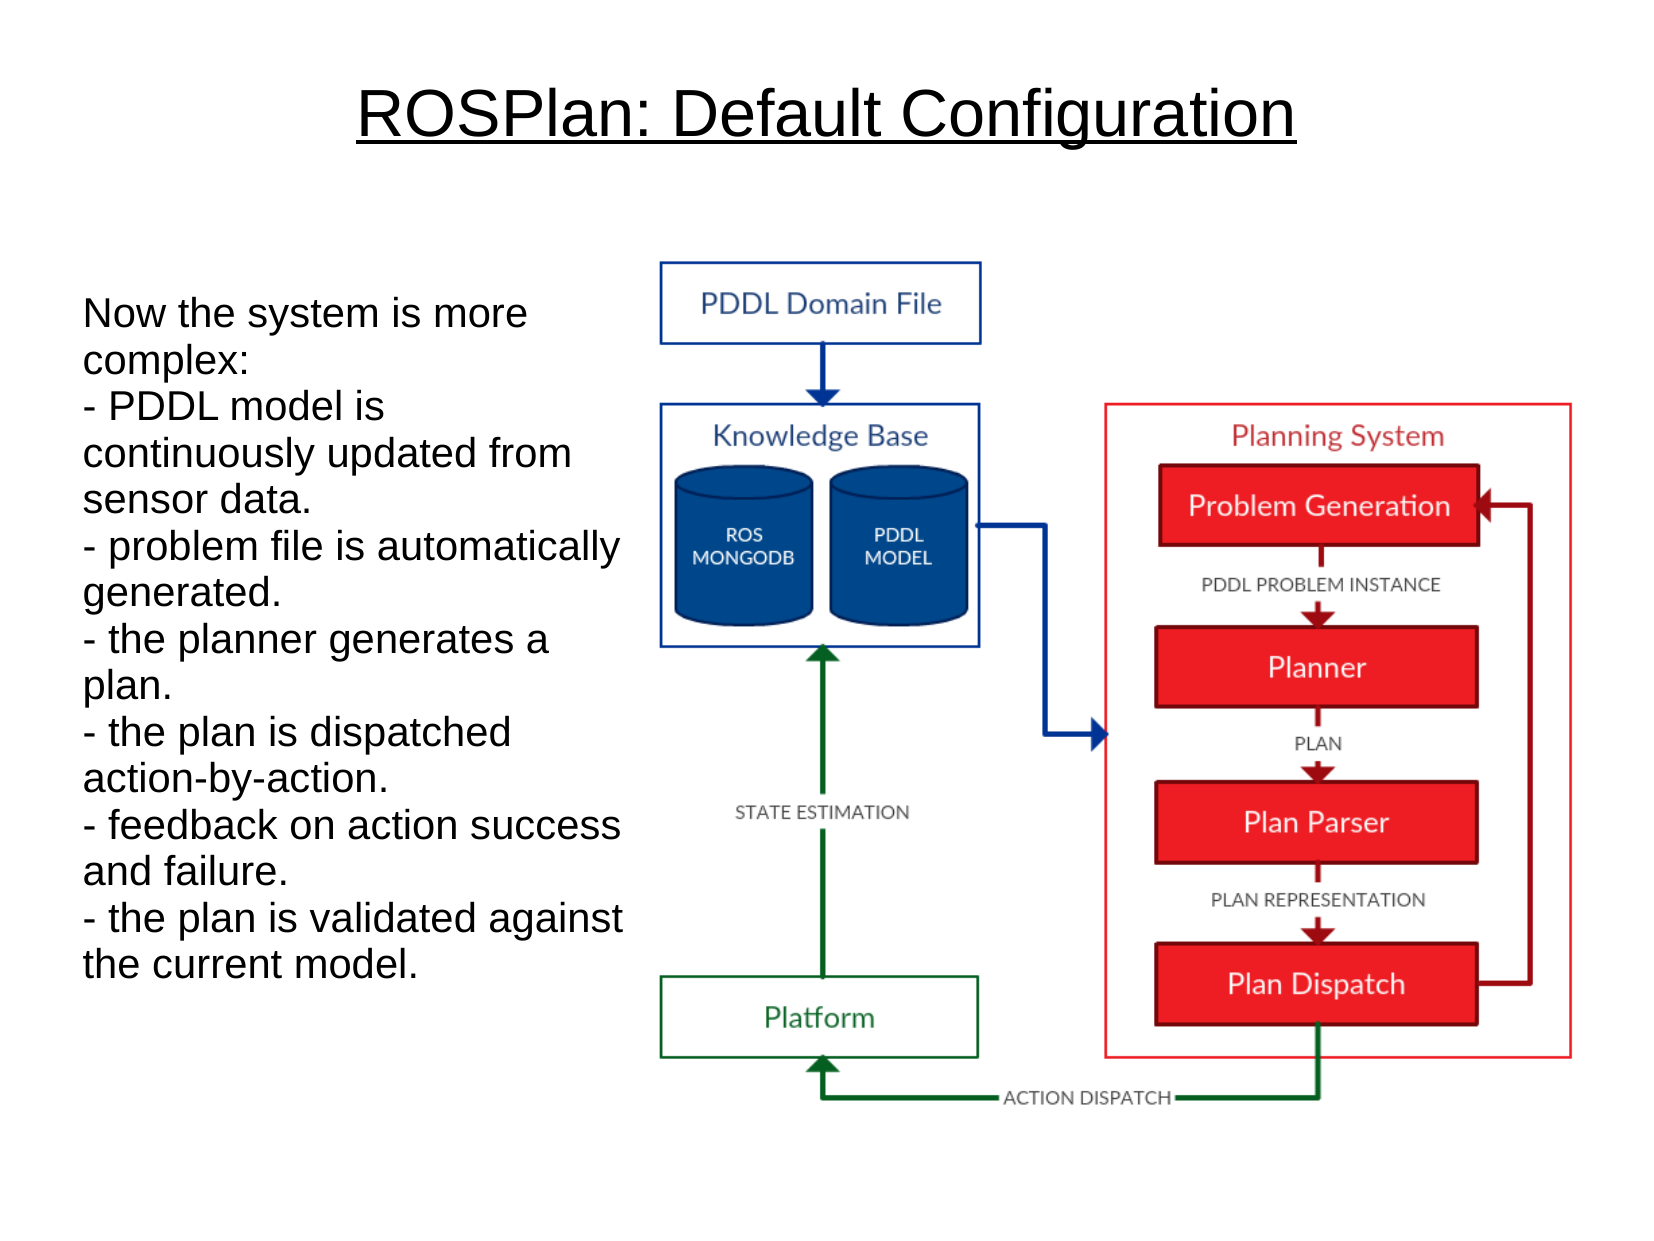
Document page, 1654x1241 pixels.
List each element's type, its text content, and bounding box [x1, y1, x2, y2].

title ROSPlan: Default Configuration [82, 49, 1571, 178]
picture [637, 240, 1595, 1133]
subtitle Now the system is more complex: - PDDL model is continuously updated from sensor data. - problem file is automatically generated. - the planner generates a plan. - the plan is dispatched action-by-action. - feedback on action success and failure. - the plan is validated against the current model. [82, 290, 626, 1010]
